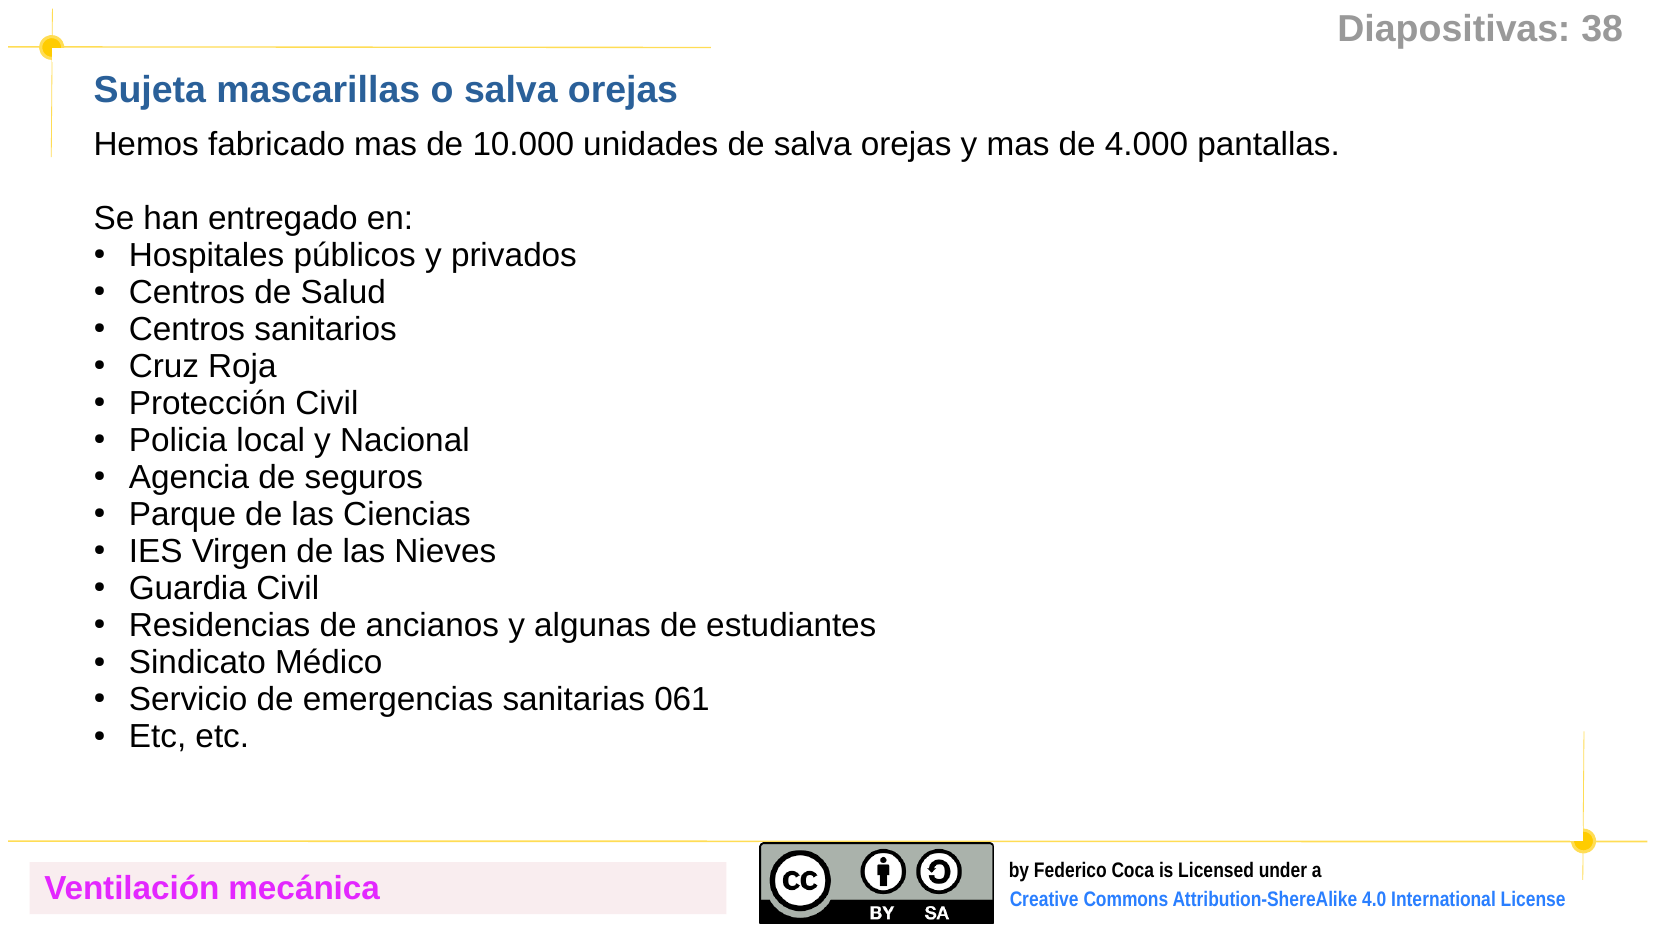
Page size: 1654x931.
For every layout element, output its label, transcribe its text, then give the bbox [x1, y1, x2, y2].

text_box Diapositivas: 38 [1322, 0, 1644, 57]
text_box Sujeta mascarillas o salva orejas [78, 61, 886, 118]
text_box Hemos fabricado mas de 10.000 unidades de salva orejas y mas de 4.000 pantallas. Se han entregado en: Hospitales públicos y privados Centros de Salud Centros sanitarios Cruz Roja Protección Civil Policia local y Nacional Agencia de seguros Parque de las Ciencias IES Virgen de las Nieves Guardia Civil Residencias de ancianos y algunas de estudiantes Sindicato Médico Servicio de emergencias sanitarias 061 Etc, etc. [78, 118, 1600, 763]
text_box Ventilación mecánica [29, 862, 727, 915]
